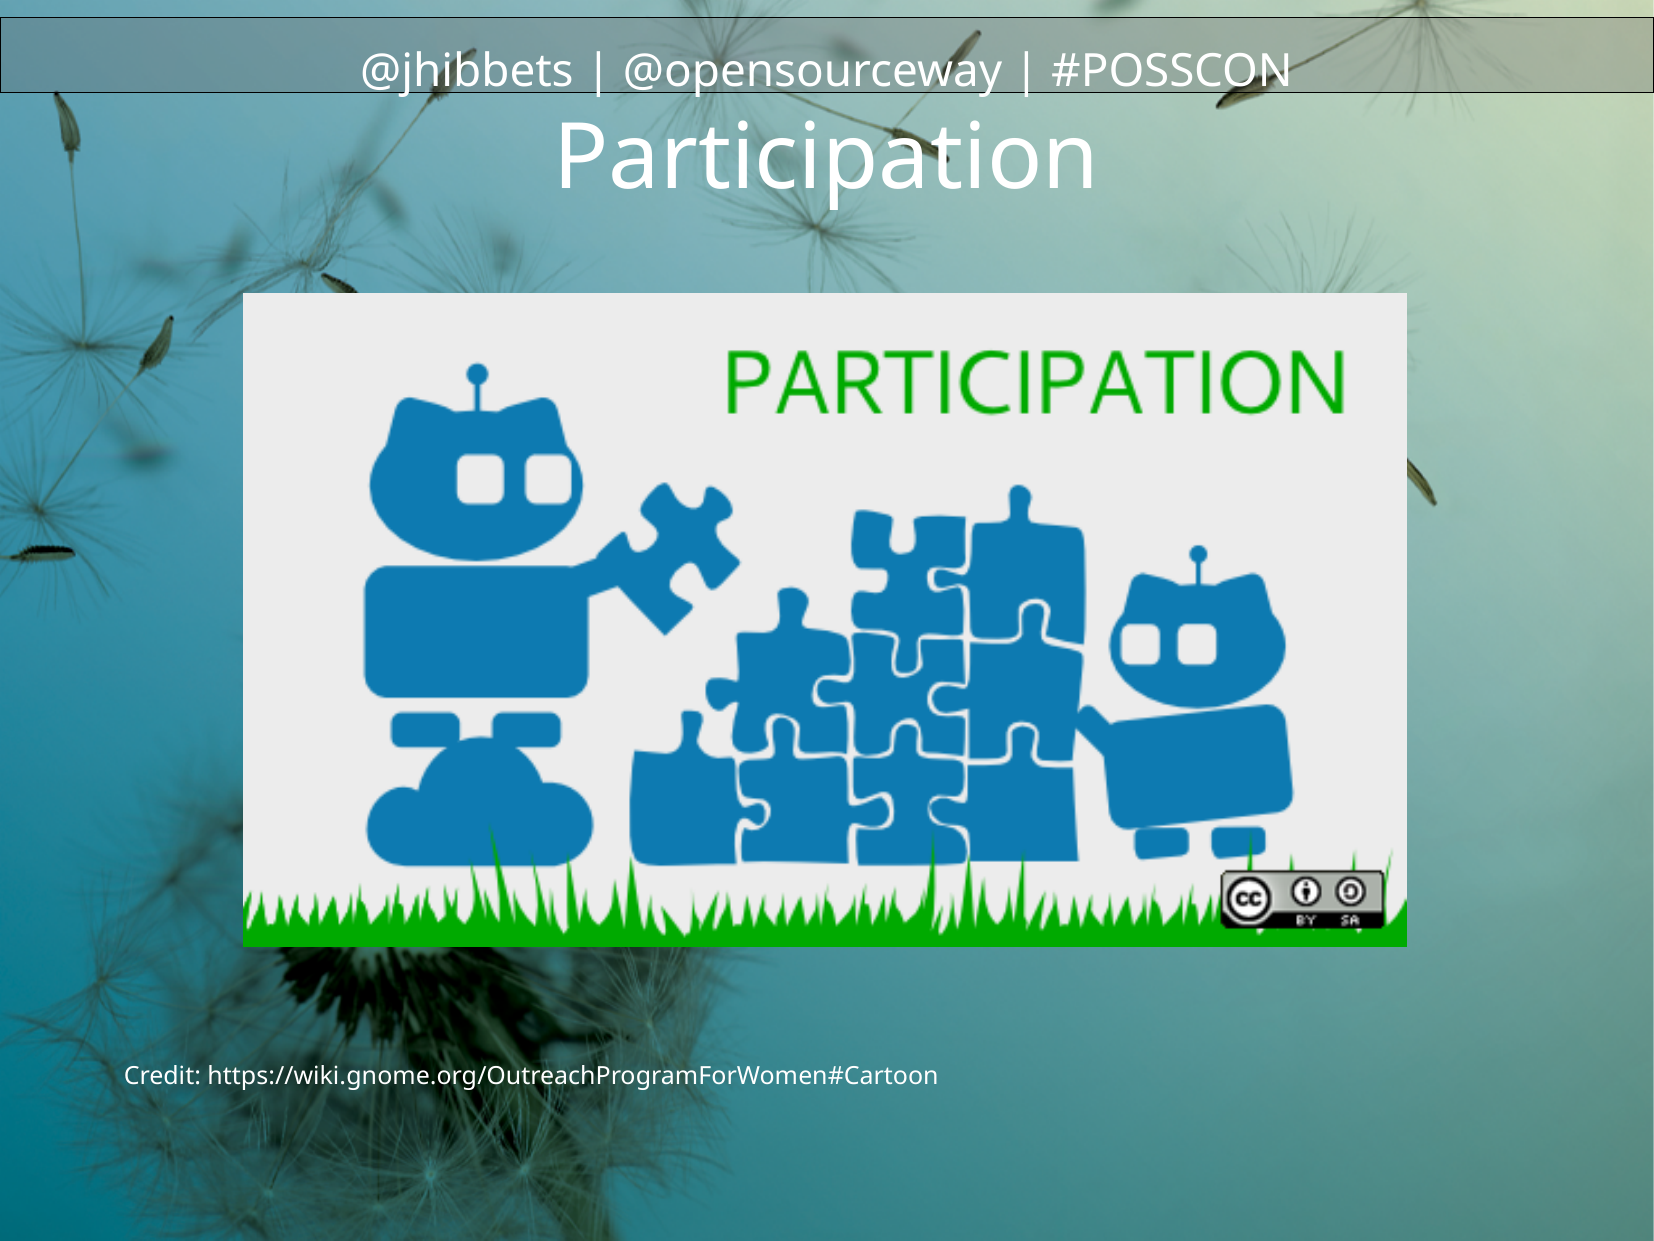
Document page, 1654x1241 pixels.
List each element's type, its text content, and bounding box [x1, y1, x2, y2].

title Participation [82, 49, 1571, 257]
text_box Credit: https://wiki.gnome.org/OutreachProgramForWomen#Cartoon [109, 1050, 962, 1091]
picture [0, 93, 1654, 1241]
picture [0, 0, 1654, 17]
